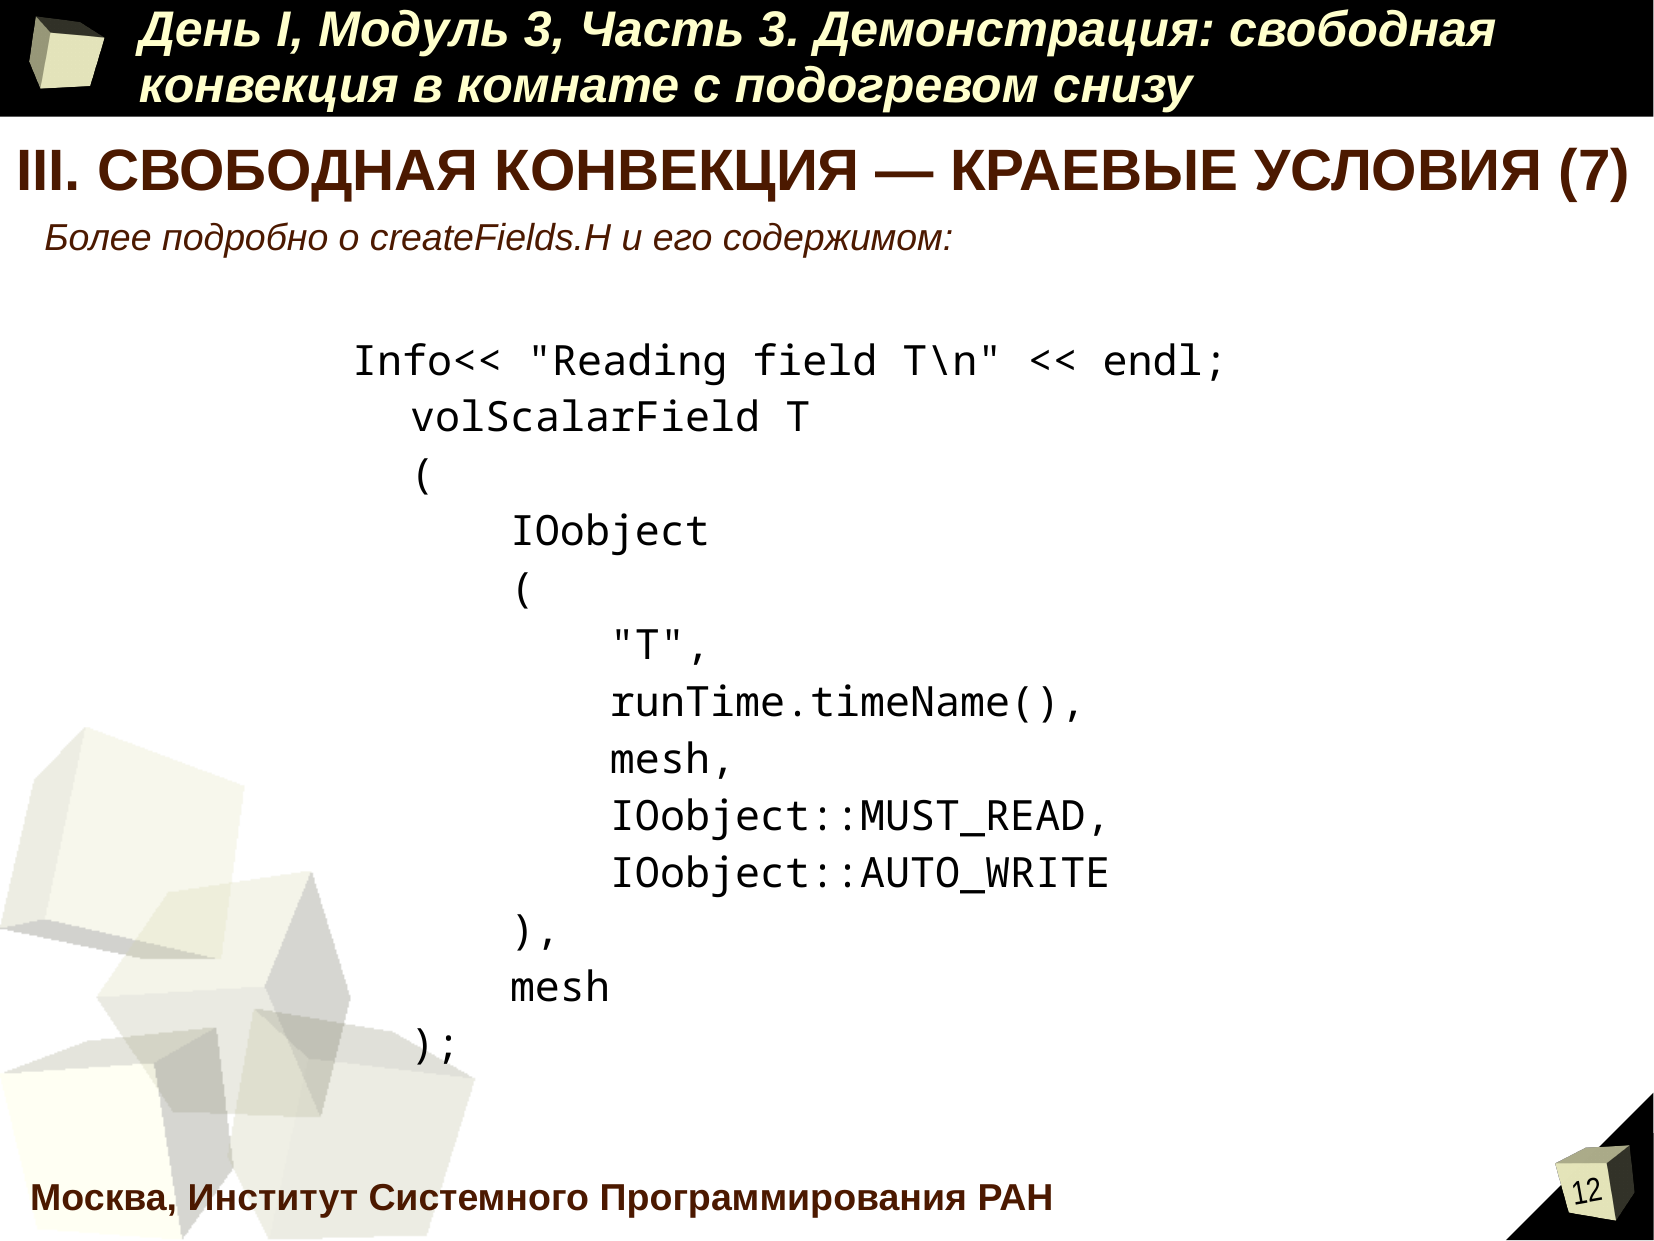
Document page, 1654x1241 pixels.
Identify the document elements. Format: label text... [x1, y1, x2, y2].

picture [464, 1193, 472, 1198]
text_box Info<< "Reading field T\n" << endl; volScalarField T ( IOobject ( "T", runTime.timeName(), mesh, IOobject::MUST_READ, IOobject::AUTO_WRITE ), mesh ); [295, 322, 1359, 955]
text_box III. СВОБОДНАЯ КОНВЕКЦИЯ — КРАЕВЫЕ УСЛОВИЯ (7) [1, 130, 1654, 211]
text_box Более подробно о createFields.H и его содержимом: [29, 208, 1625, 266]
picture [0, 726, 477, 1241]
